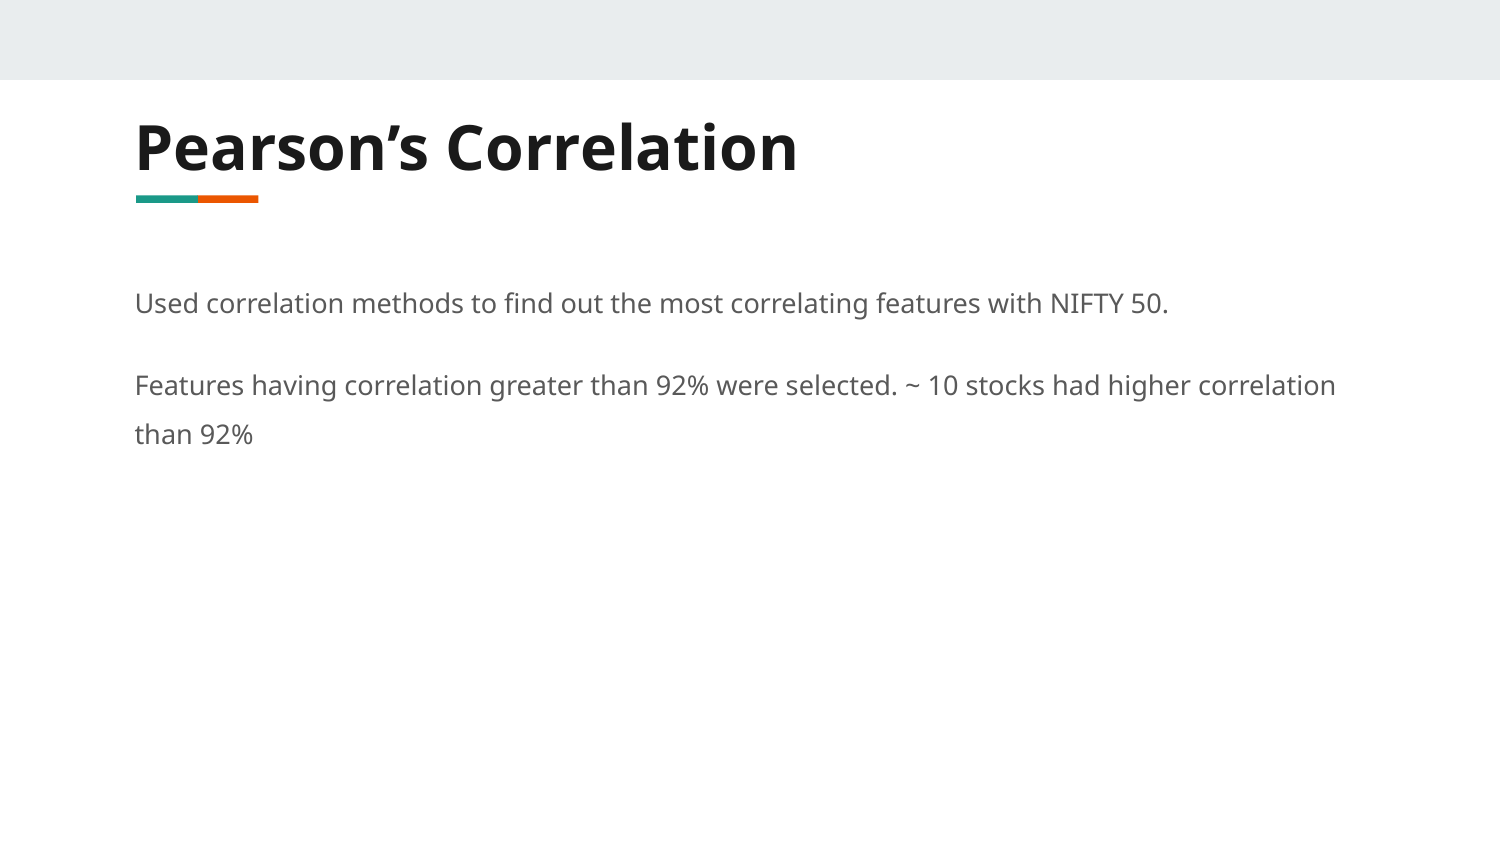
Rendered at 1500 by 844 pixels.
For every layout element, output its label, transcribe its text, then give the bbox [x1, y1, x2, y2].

title Pearson’s Correlation [119, 92, 1461, 181]
list Used correlation methods to find out the most correlating features with NIFTY 50. Features having correlation greater than 92% were selected. ~ 10 stocks had higher correlation than 92% [119, 255, 1413, 626]
